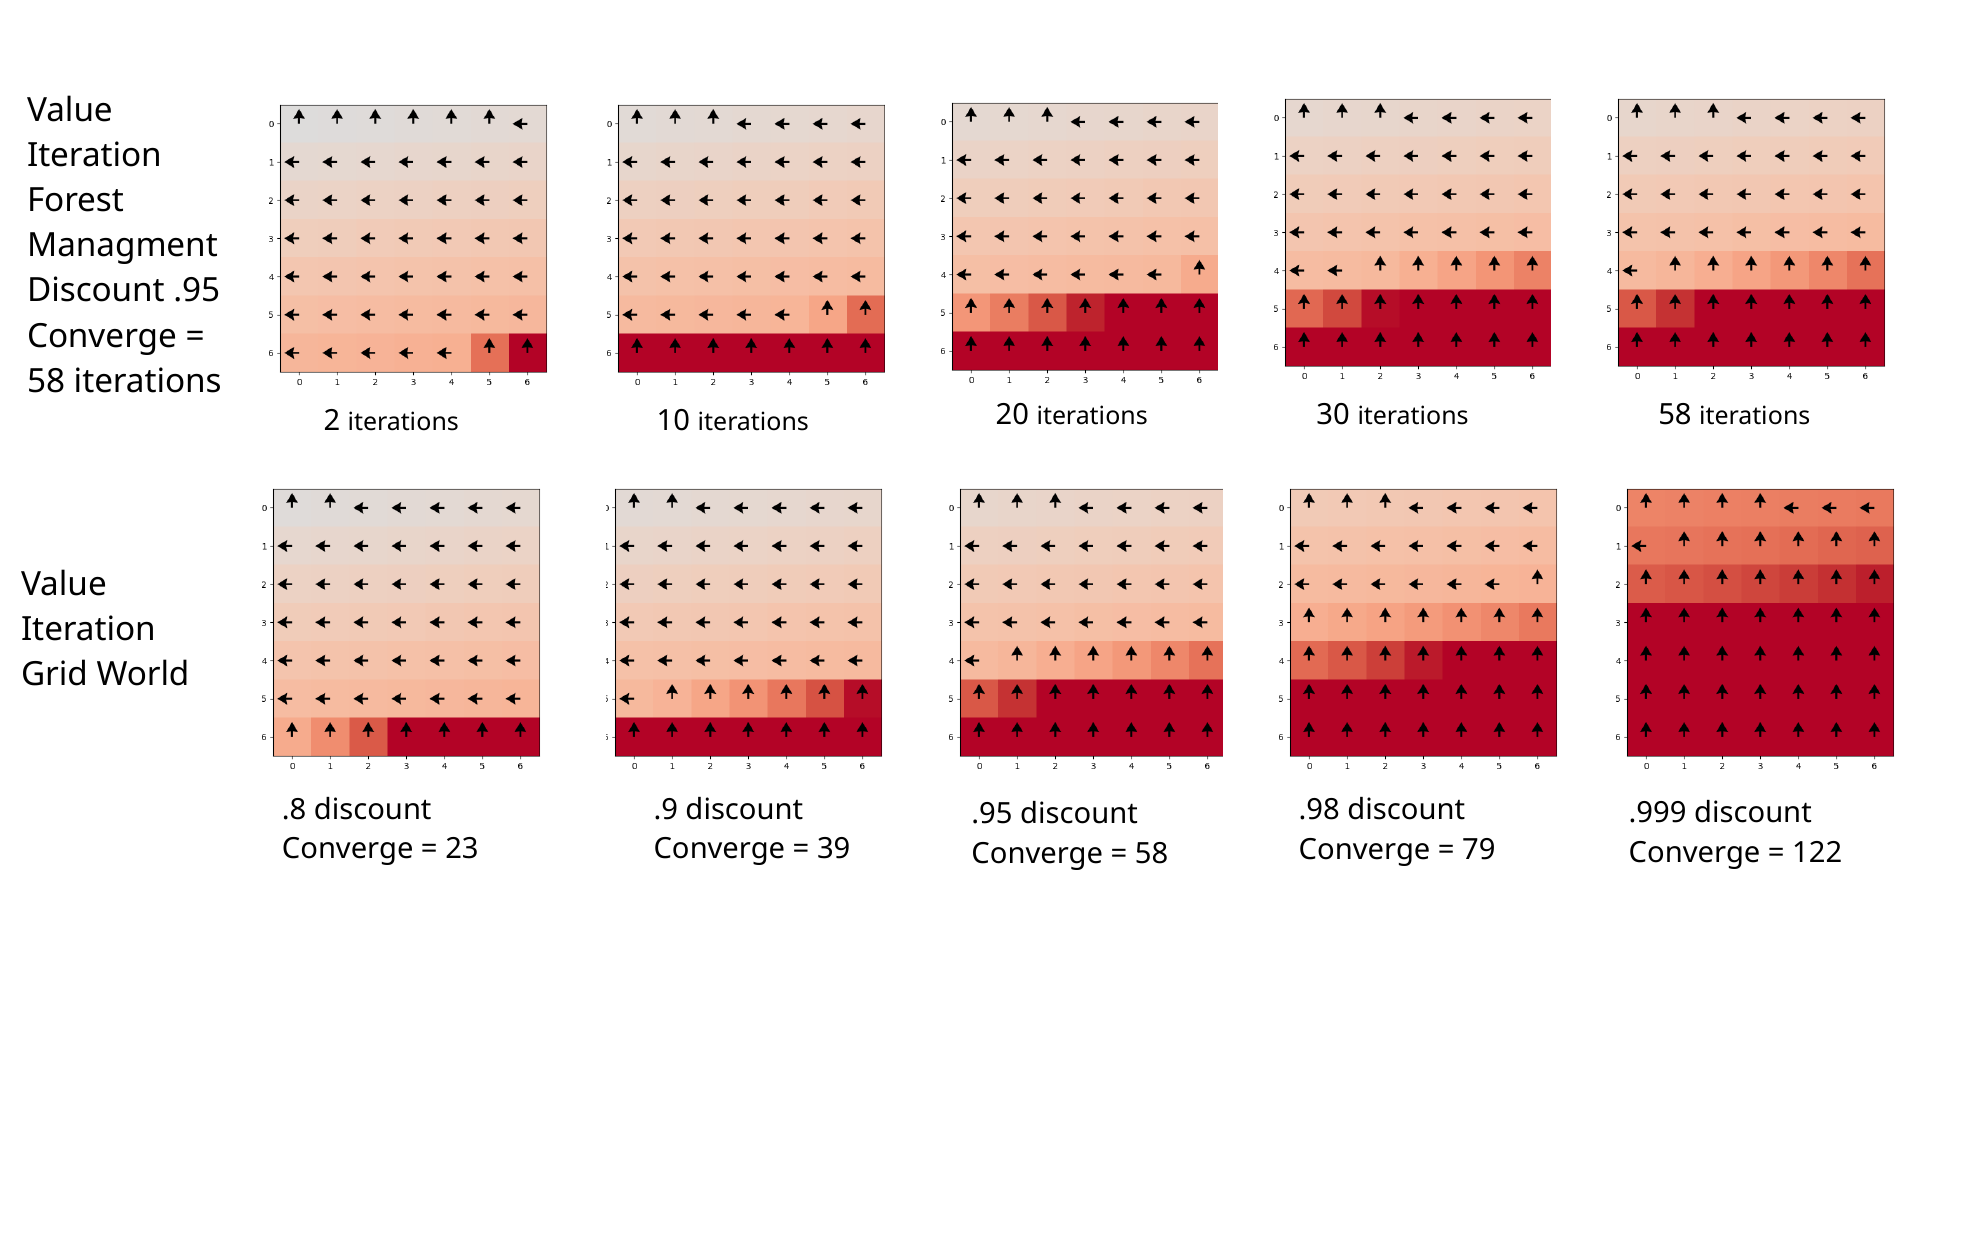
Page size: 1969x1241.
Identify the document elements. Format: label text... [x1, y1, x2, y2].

text_box Value Iteration Forest Managment Discount .95 Converge = 58 iterations [21, 103, 256, 385]
text_box .98 discount Converge = 79 [1292, 770, 1561, 886]
text_box 20 iterations [989, 394, 1200, 437]
picture [213, 89, 1951, 396]
text_box 30 iterations [1310, 391, 1521, 437]
text_box 10 iterations [650, 396, 861, 442]
picture [206, 479, 1960, 781]
text_box 2 iterations [317, 395, 528, 442]
text_box .9 discount Converge = 39 [647, 781, 916, 886]
text_box .95 discount Converge = 58 [965, 781, 1233, 890]
text_box Value Iteration Grid World [15, 525, 206, 730]
text_box .999 discount Converge = 122 [1622, 781, 1891, 889]
text_box .8 discount Converge = 23 [275, 770, 544, 886]
text_box 58 iterations [1652, 391, 1863, 437]
